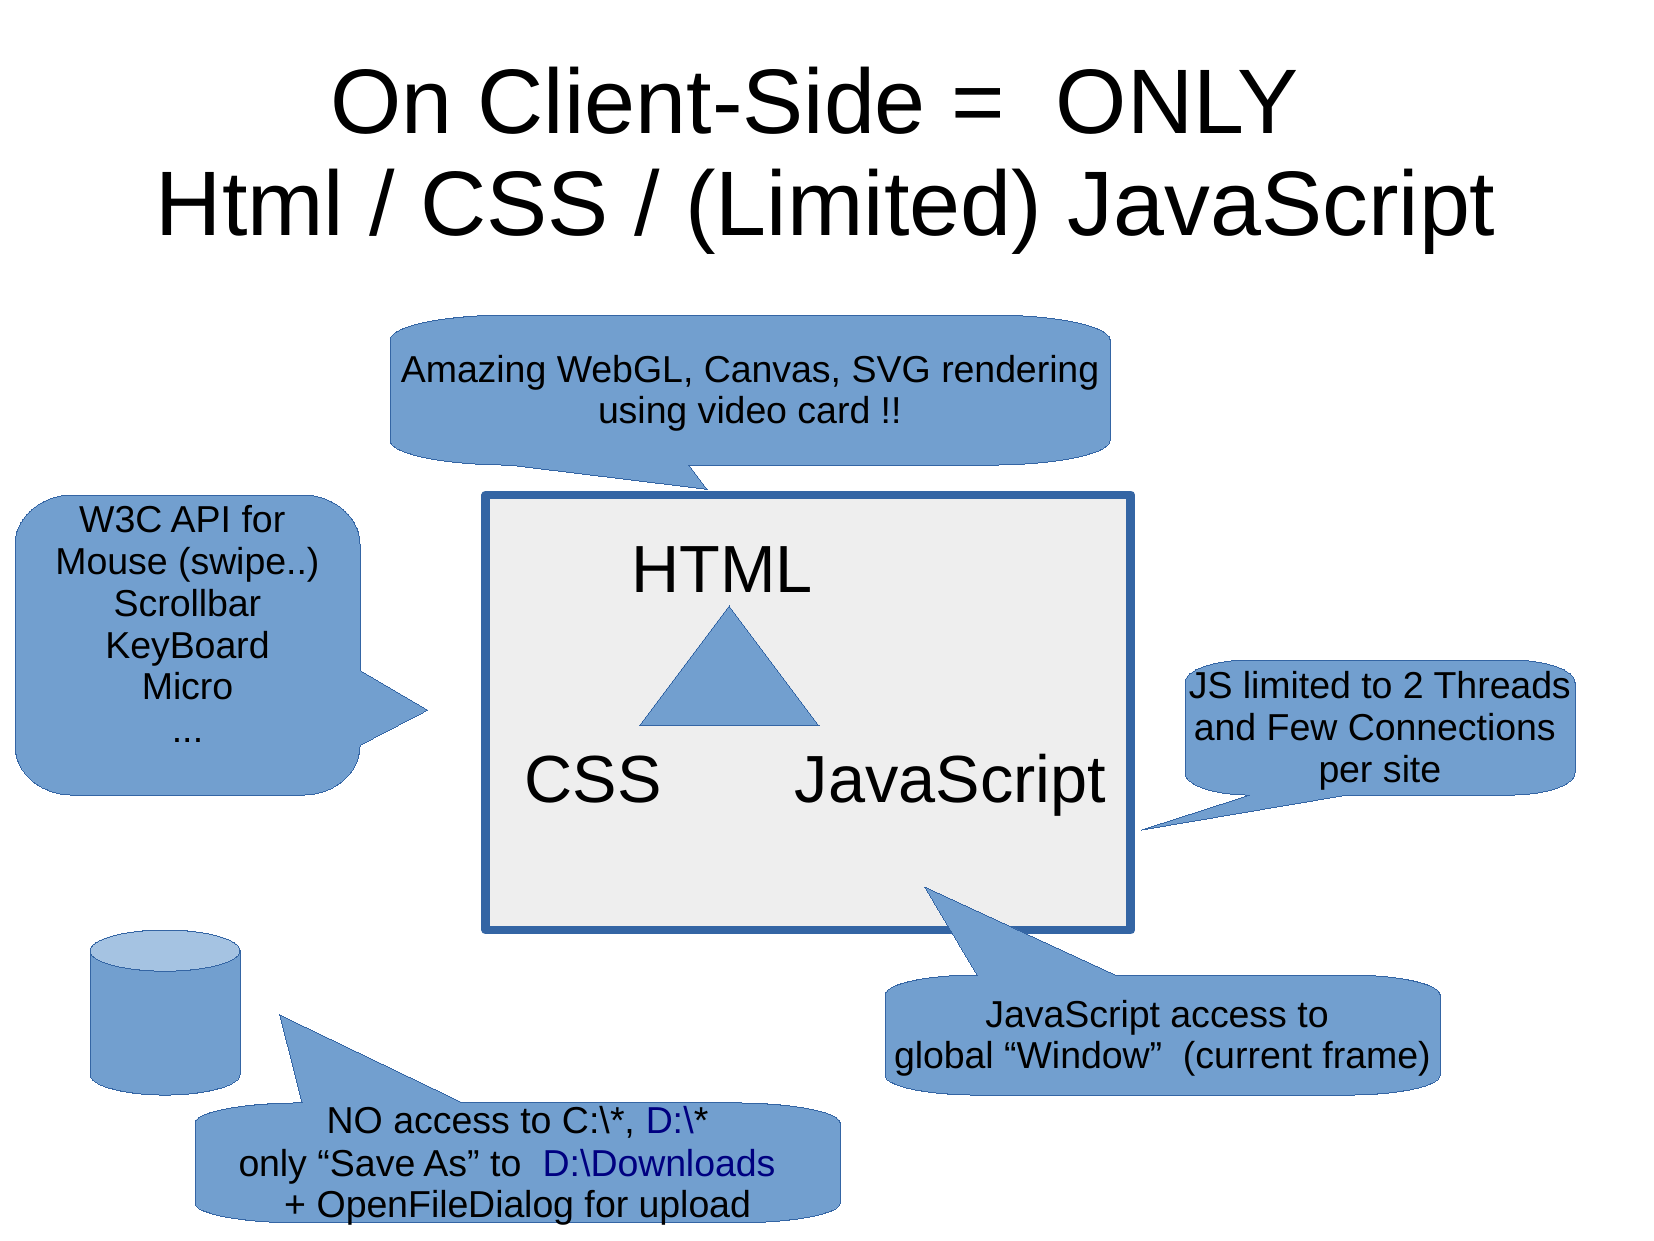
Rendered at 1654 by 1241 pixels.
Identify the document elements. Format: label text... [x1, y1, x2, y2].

text_box [90, 951, 241, 1096]
text_box HTML [616, 525, 869, 615]
text_box CSS [510, 735, 687, 825]
text_box NO access to C:\*, D:\* only “Save As” to D:\Downloads + OpenFileDialog for upload [195, 1014, 841, 1223]
text_box W3C API for Mouse (swipe..) Scrollbar KeyBoard Micro ... [15, 495, 428, 796]
text_box Amazing WebGL, Canvas, SVG rendering using video card !! [390, 315, 1111, 490]
text_box JS limited to 2 Threads and Few Connections per site [1141, 660, 1576, 831]
text_box [485, 495, 1131, 931]
title On Client-Side = ONLY Html / CSS / (Limited) JavaScript [82, 49, 1571, 257]
text_box JavaScript [780, 735, 1141, 826]
text_box JavaScript access to global “Window” (current frame) [885, 887, 1441, 1096]
